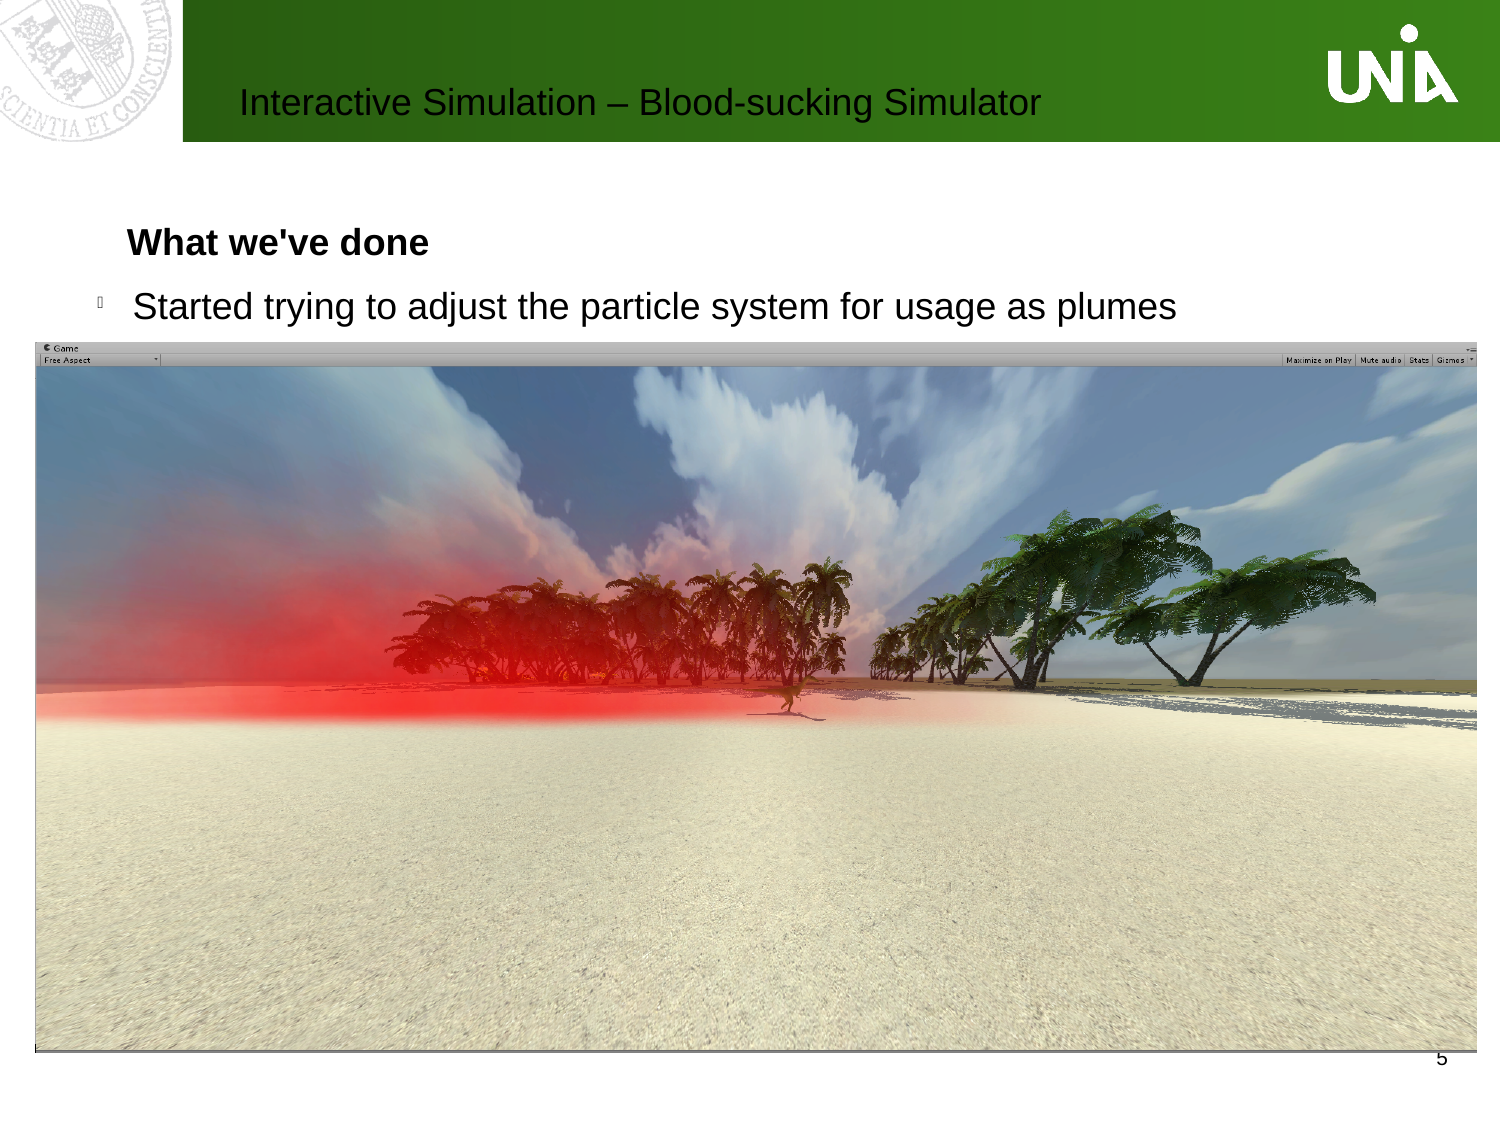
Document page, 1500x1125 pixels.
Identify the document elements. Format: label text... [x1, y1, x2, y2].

text_box Interactive Simulation – Blood-sucking Simulator [224, 70, 1170, 128]
text_box What we've done Started trying to adjust the particle system for usage as plumes [76, 210, 1430, 342]
picture [1328, 24, 1459, 103]
picture [0, 0, 172, 142]
text_box <number> [1149, 1053, 1463, 1113]
picture [35, 342, 1477, 1053]
